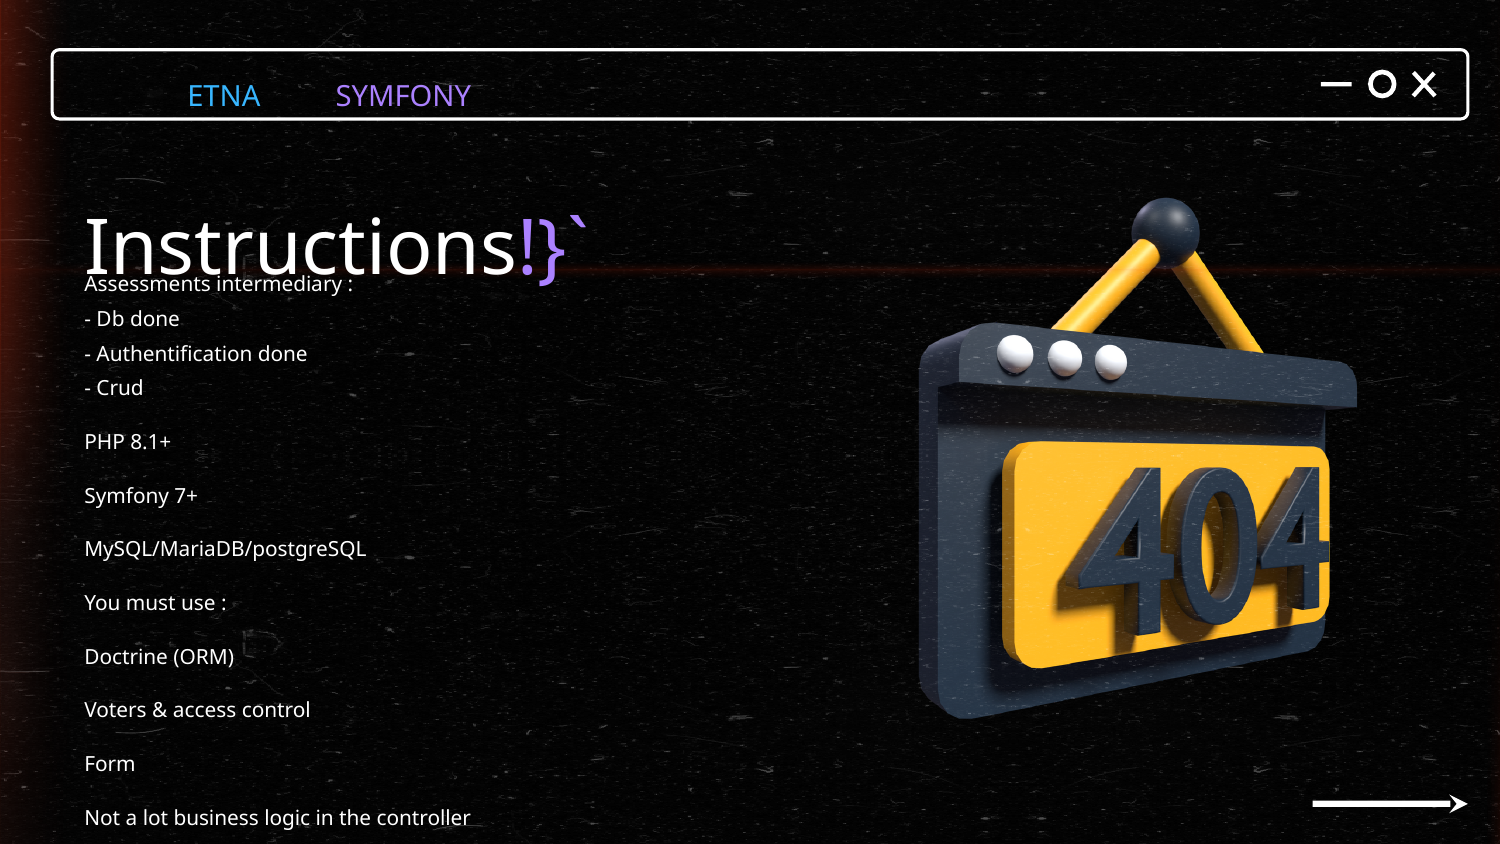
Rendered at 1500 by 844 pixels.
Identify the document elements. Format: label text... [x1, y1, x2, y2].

text_box ETNA SYMFONY [84, 63, 575, 113]
text_box Instructions!}` [84, 160, 973, 291]
text_box Assessments intermediary : - Db done - Authentification done - Crud PHP 8.1+ Symfony 7+ MySQL/MariaDB/postgreSQL You must use : Doctrine (ORM) Voters & access control Form Not a lot business logic in the controller [84, 291, 799, 844]
text_box [0, 0, 1500, 844]
